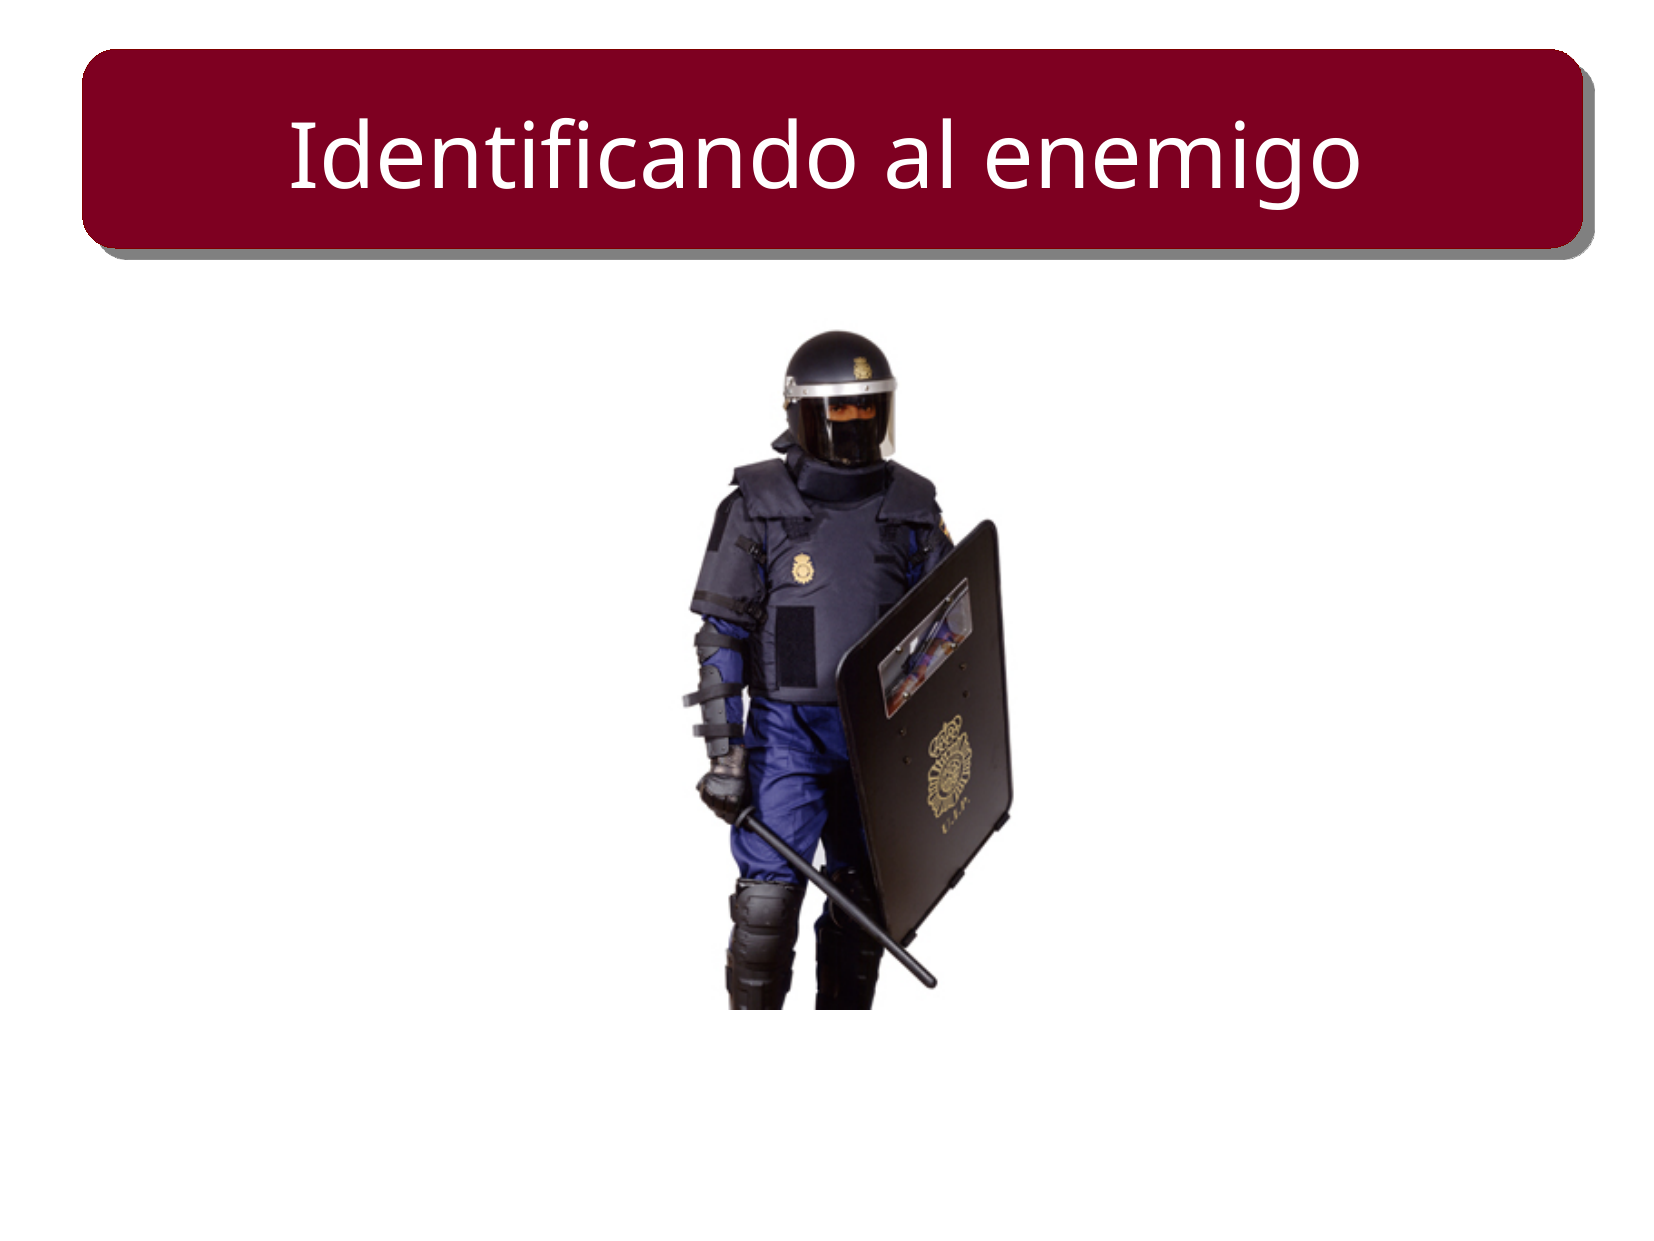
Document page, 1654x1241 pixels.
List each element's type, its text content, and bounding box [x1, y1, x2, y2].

title Identificando al enemigo [82, 49, 1571, 257]
picture [611, 290, 1043, 1010]
